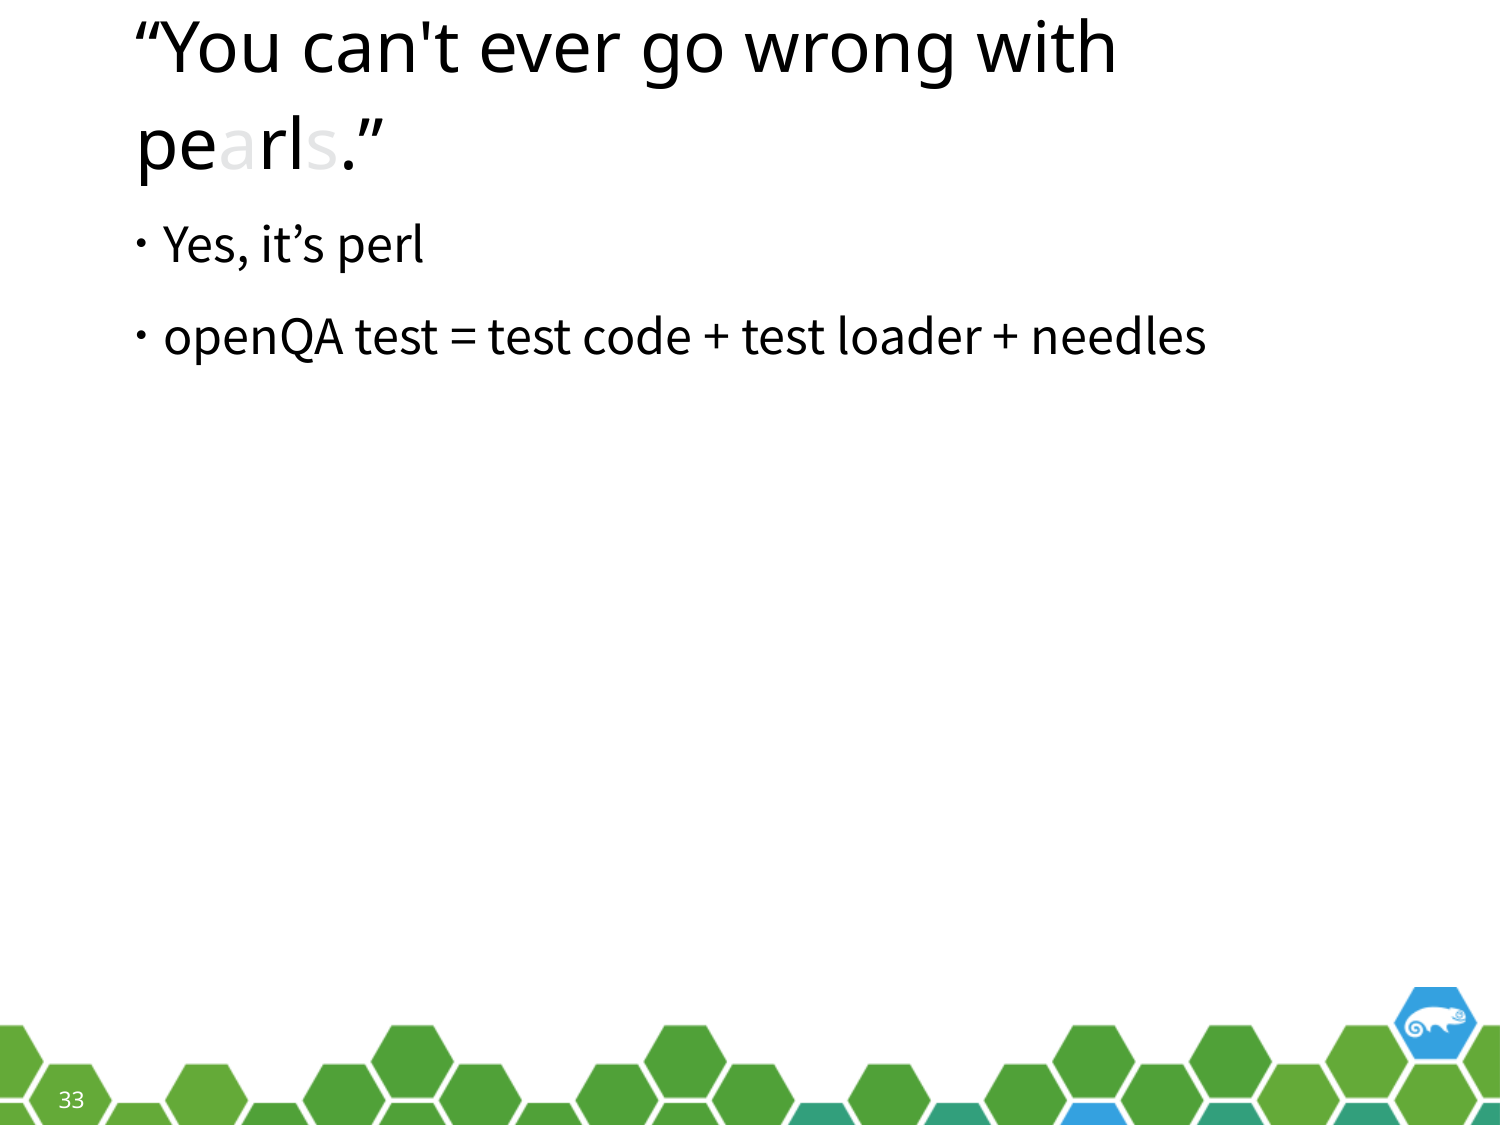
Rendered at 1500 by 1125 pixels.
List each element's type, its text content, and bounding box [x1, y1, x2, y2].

title “You can't ever go wrong with pearls.” [135, 12, 1372, 175]
picture [0, 987, 1500, 1125]
list Yes, it’s perl openQA test = test code + test loader + needles [135, 208, 1372, 862]
